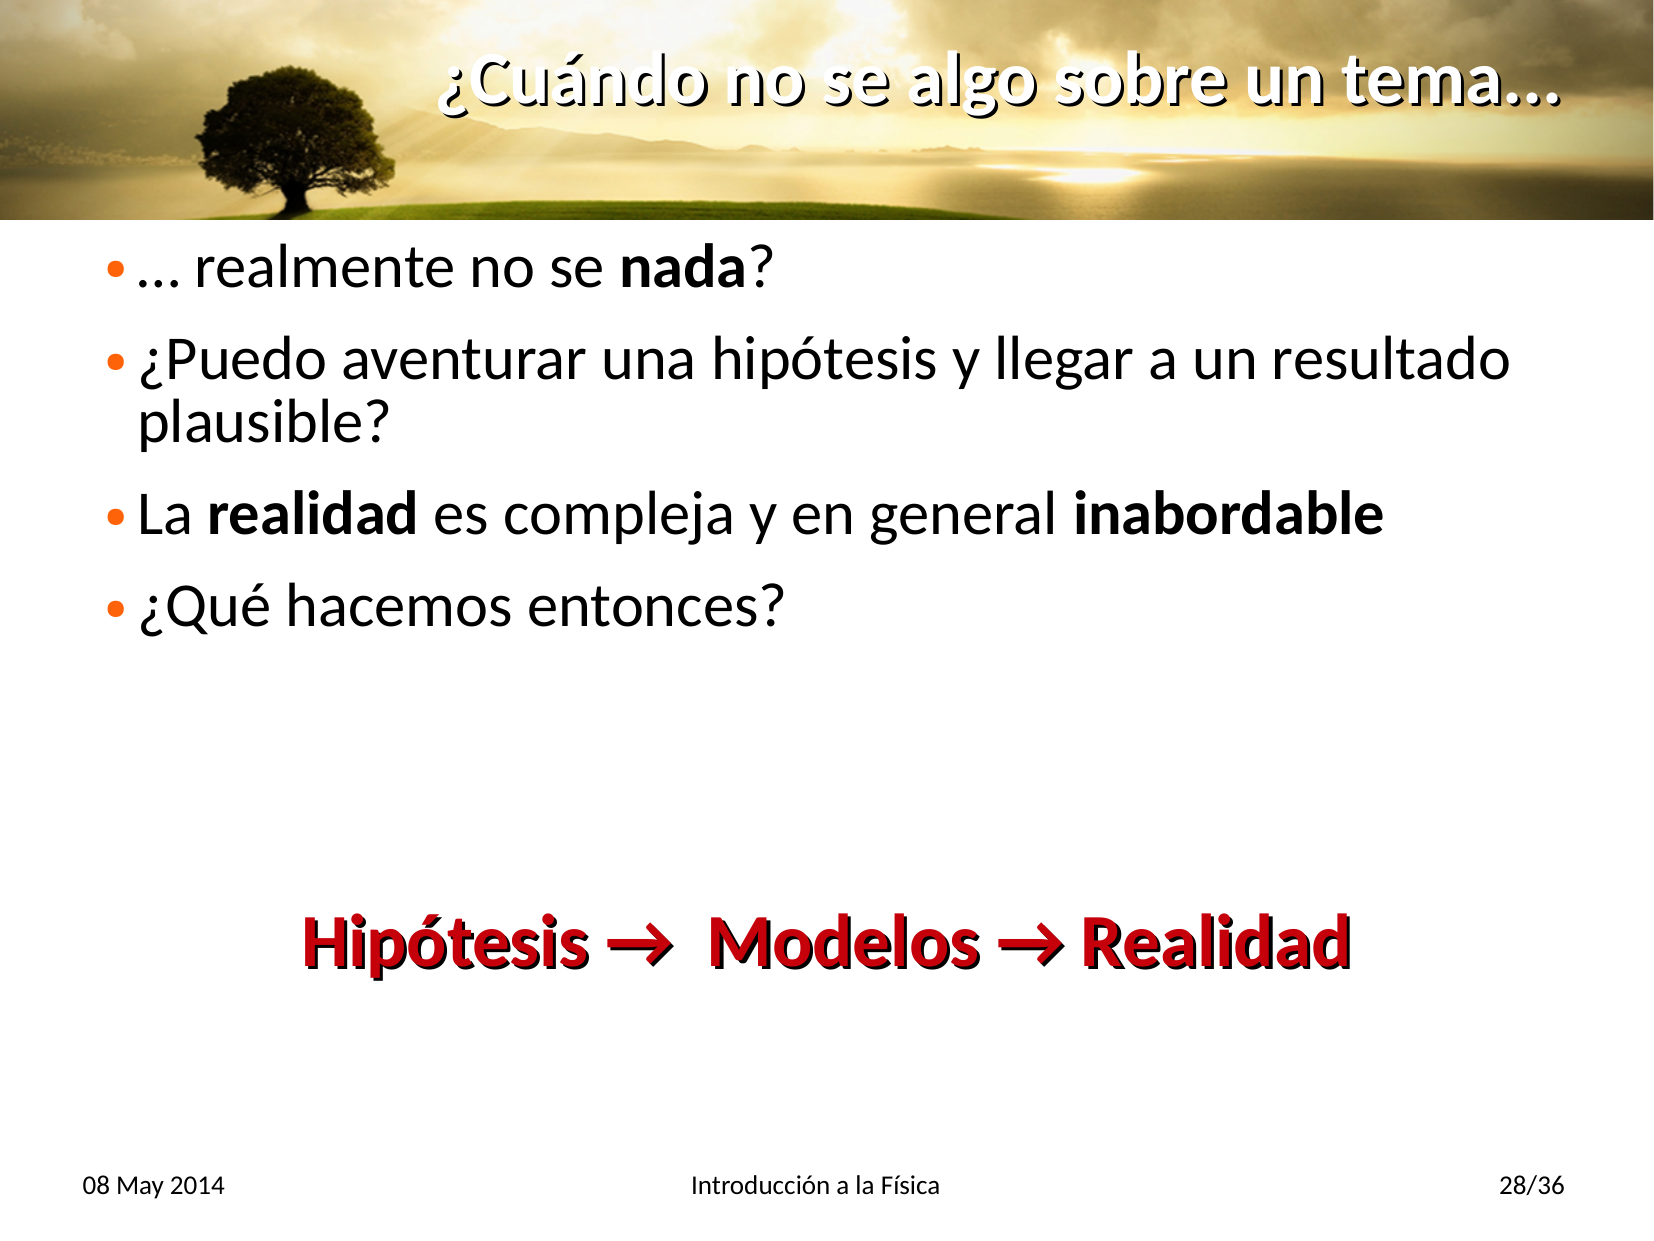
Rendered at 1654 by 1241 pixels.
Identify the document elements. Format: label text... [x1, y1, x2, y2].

title ¿Cuándo no se algo sobre un tema... [75, 19, 1564, 151]
picture [0, 0, 1654, 220]
title Hipótesis → Modelos → Realidad [82, 859, 1571, 1036]
list … realmente no se nada? ¿Puedo aventurar una hipótesis y llegar a un resultado plausible? La realidad es compleja y en general inabordable ¿Qué hacemos entonces? [75, 240, 1636, 1141]
